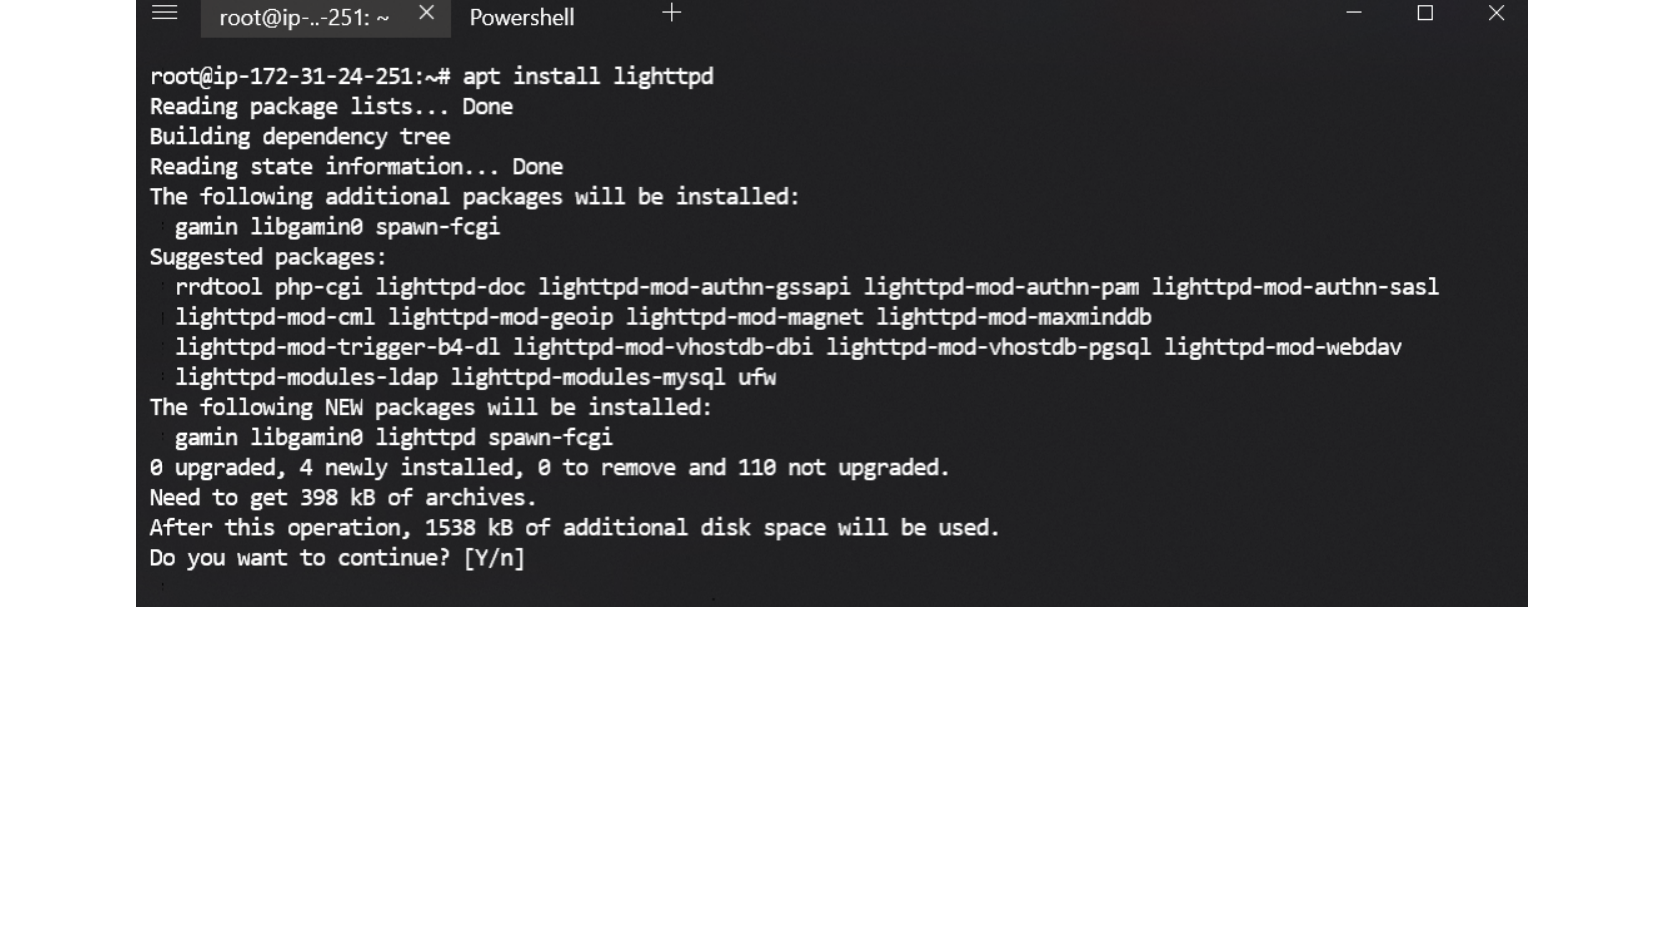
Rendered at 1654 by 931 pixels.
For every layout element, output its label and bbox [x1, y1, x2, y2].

picture [136, 0, 1528, 607]
